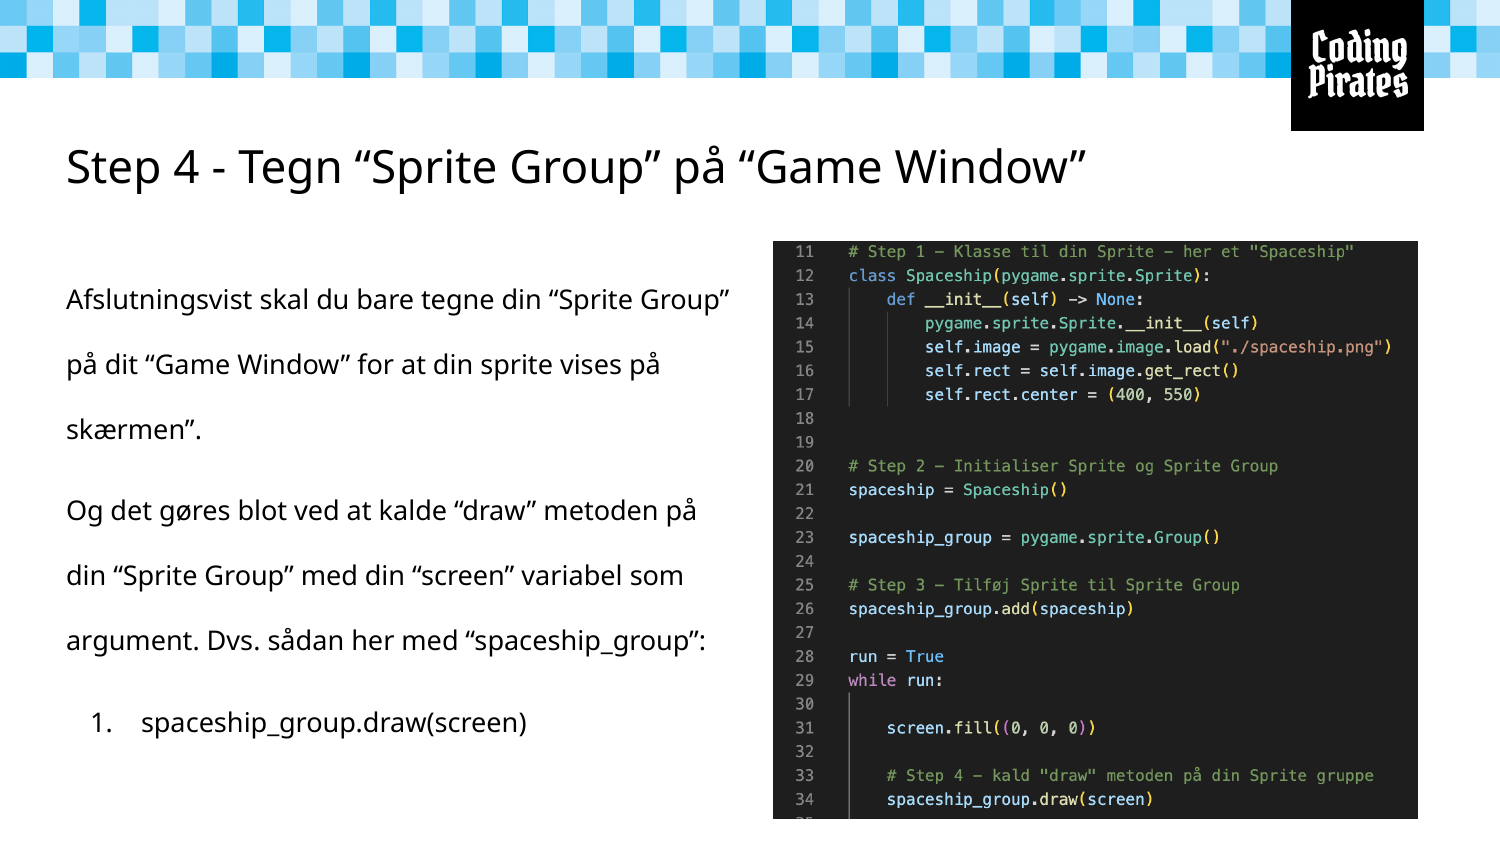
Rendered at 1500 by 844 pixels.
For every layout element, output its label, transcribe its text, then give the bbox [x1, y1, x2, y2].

picture [0, 0, 1056, 78]
picture [773, 241, 1418, 819]
list Afslutningsvist skal du bare tegne din “Sprite Group” på dit “Game Window” for at din sprite vises på skærmen”. Og det gøres blot ved at kalde “draw” metoden på din “Sprite Group” med din “screen” variabel som argument. Dvs. sådan her med “spaceship_group”: spaceship_group.draw(screen) [51, 234, 749, 800]
title Step 4 - Tegn “Sprite Group” på “Game Window” [51, 123, 1388, 217]
picture [1291, 0, 1424, 131]
